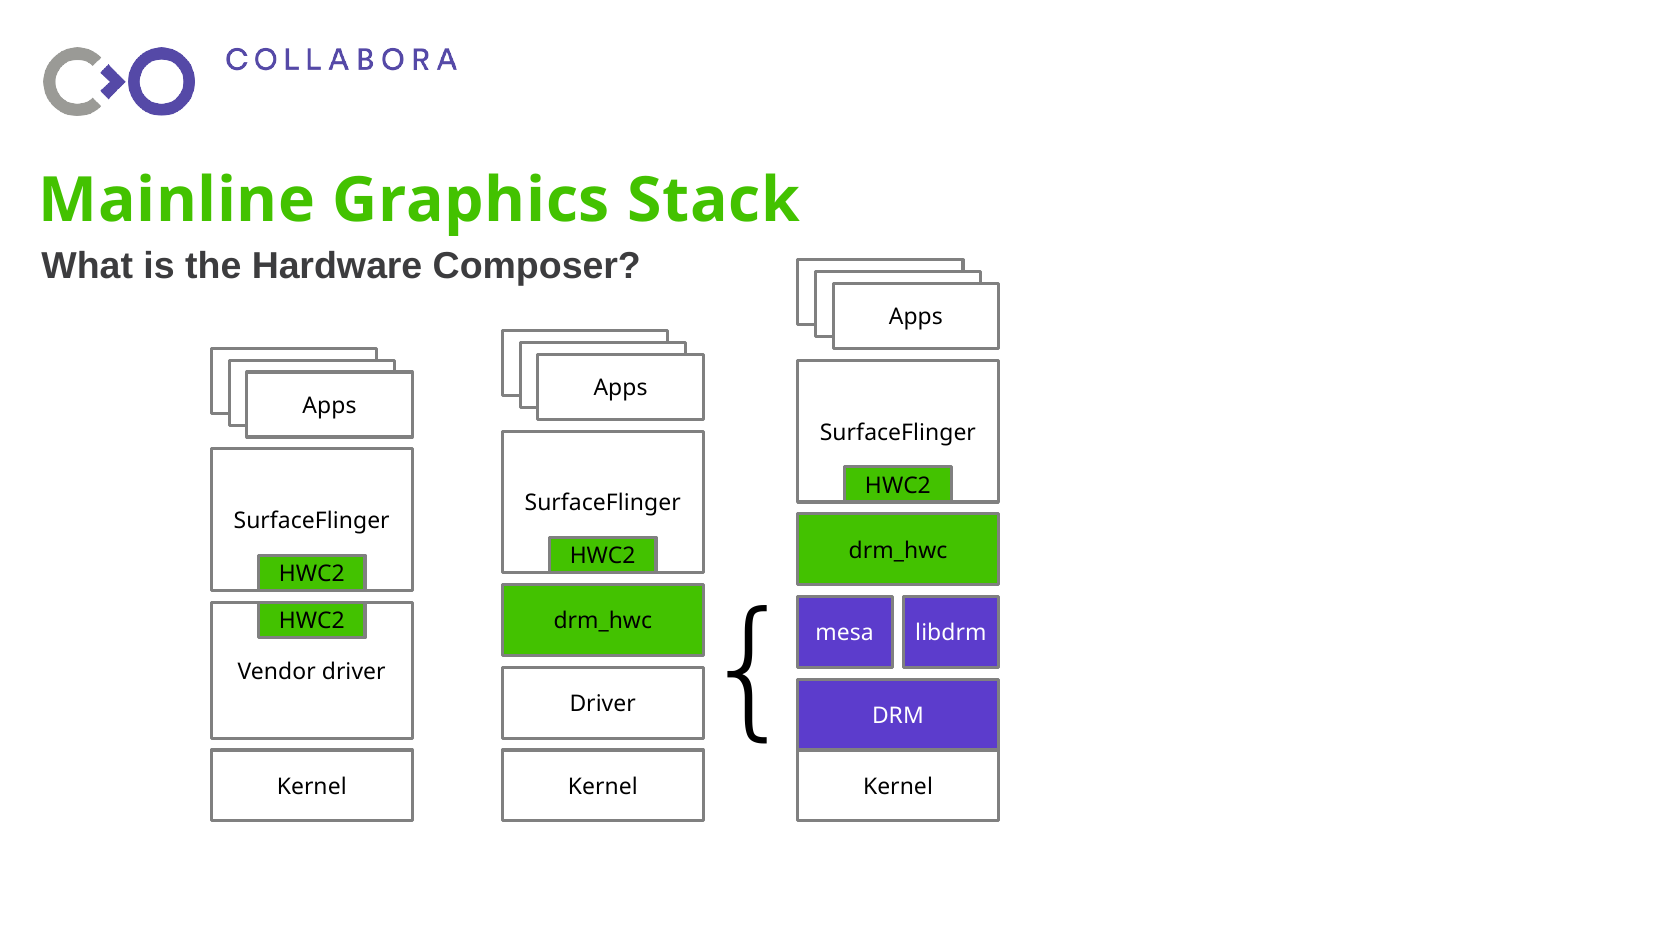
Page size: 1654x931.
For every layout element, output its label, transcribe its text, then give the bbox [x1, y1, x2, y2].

text_box [502, 330, 686, 408]
text_box Kernel [211, 750, 413, 821]
text_box drm_hwc [797, 513, 999, 585]
text_box HWC2 [258, 602, 366, 638]
text_box Apps [833, 290, 999, 349]
text_box Kernel [502, 750, 704, 821]
text_box DRM [845, 679, 999, 751]
text_box mesa [845, 596, 893, 668]
title Mainline Graphics Stack [38, 159, 1614, 216]
text_box Apps [246, 372, 413, 438]
text_box HWC2 [258, 555, 366, 591]
text_box libdrm [903, 596, 999, 668]
text_box Driver [502, 667, 704, 739]
text_box Kernel [845, 751, 999, 821]
text_box What is the Hardware Composer? [41, 240, 1614, 290]
text_box [797, 290, 833, 337]
text_box drm_hwc [502, 584, 704, 656]
text_box { [687, 572, 845, 821]
picture [43, 47, 457, 116]
text_box HWC2 [844, 466, 952, 502]
text_box Apps [537, 354, 704, 420]
text_box Vendor driver [211, 602, 413, 739]
text_box SurfaceFlinger [502, 431, 704, 573]
text_box SurfaceFlinger [797, 360, 999, 502]
text_box SurfaceFlinger [211, 448, 413, 591]
text_box [211, 348, 395, 426]
text_box HWC2 [549, 537, 657, 573]
